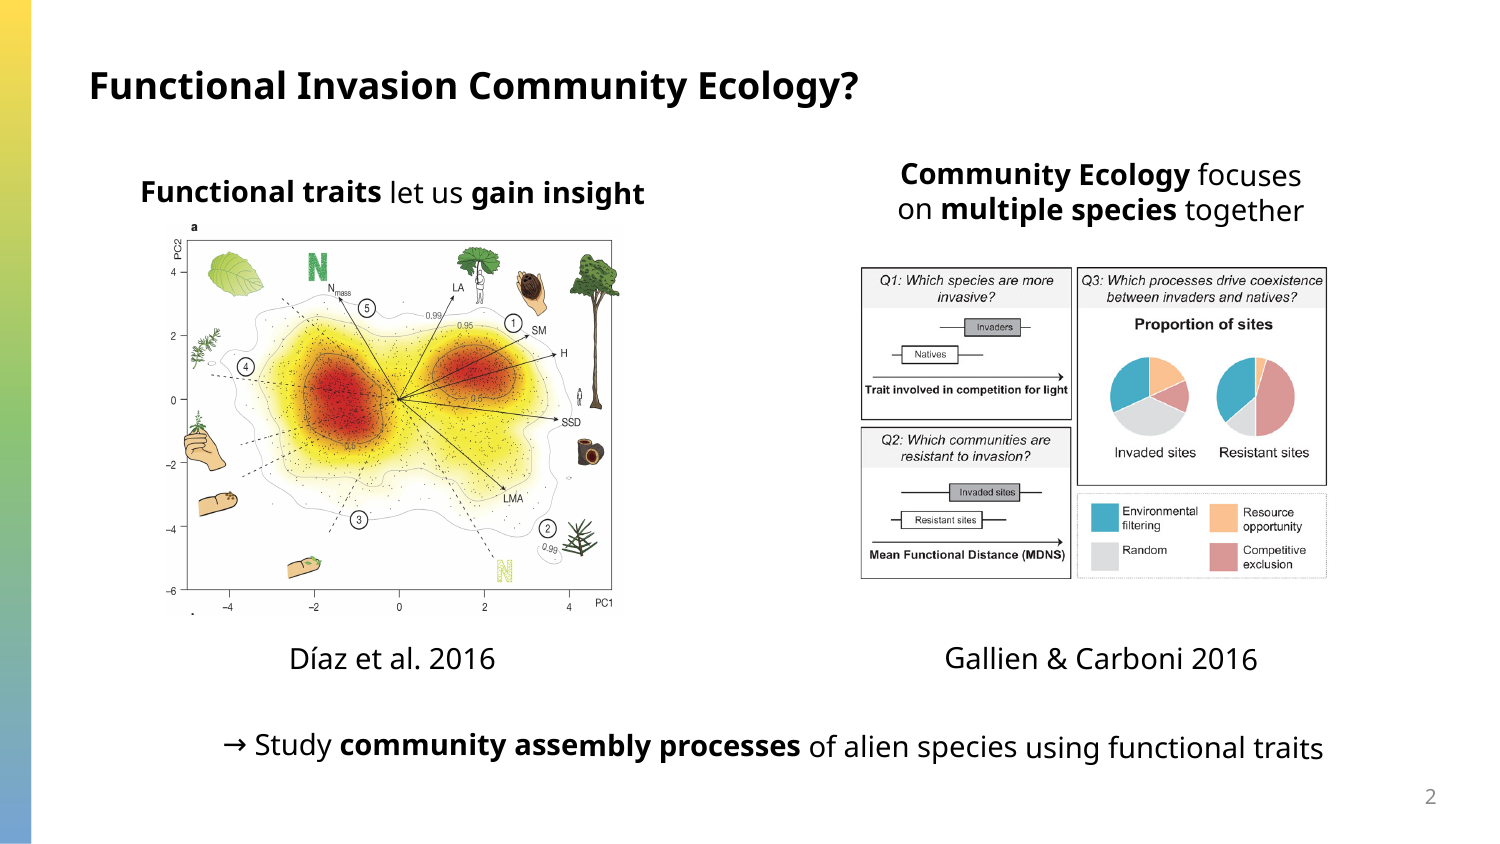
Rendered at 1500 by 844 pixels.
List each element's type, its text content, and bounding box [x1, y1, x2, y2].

text_box <numéro> [1240, 767, 1437, 813]
picture [0, 0, 1500, 844]
text_box Díaz et al. 2016 [88, 631, 697, 685]
text_box Functional traits let us gain insight [88, 165, 697, 218]
text_box Gallien & Carboni 2016 [797, 631, 1406, 685]
text_box Community Ecology focuses on multiple species together [796, 147, 1406, 236]
text_box Functional Invasion Community Ecology? [88, 61, 1441, 156]
text_box → Study community assembly processes of alien species using functional traits [129, 717, 1418, 774]
